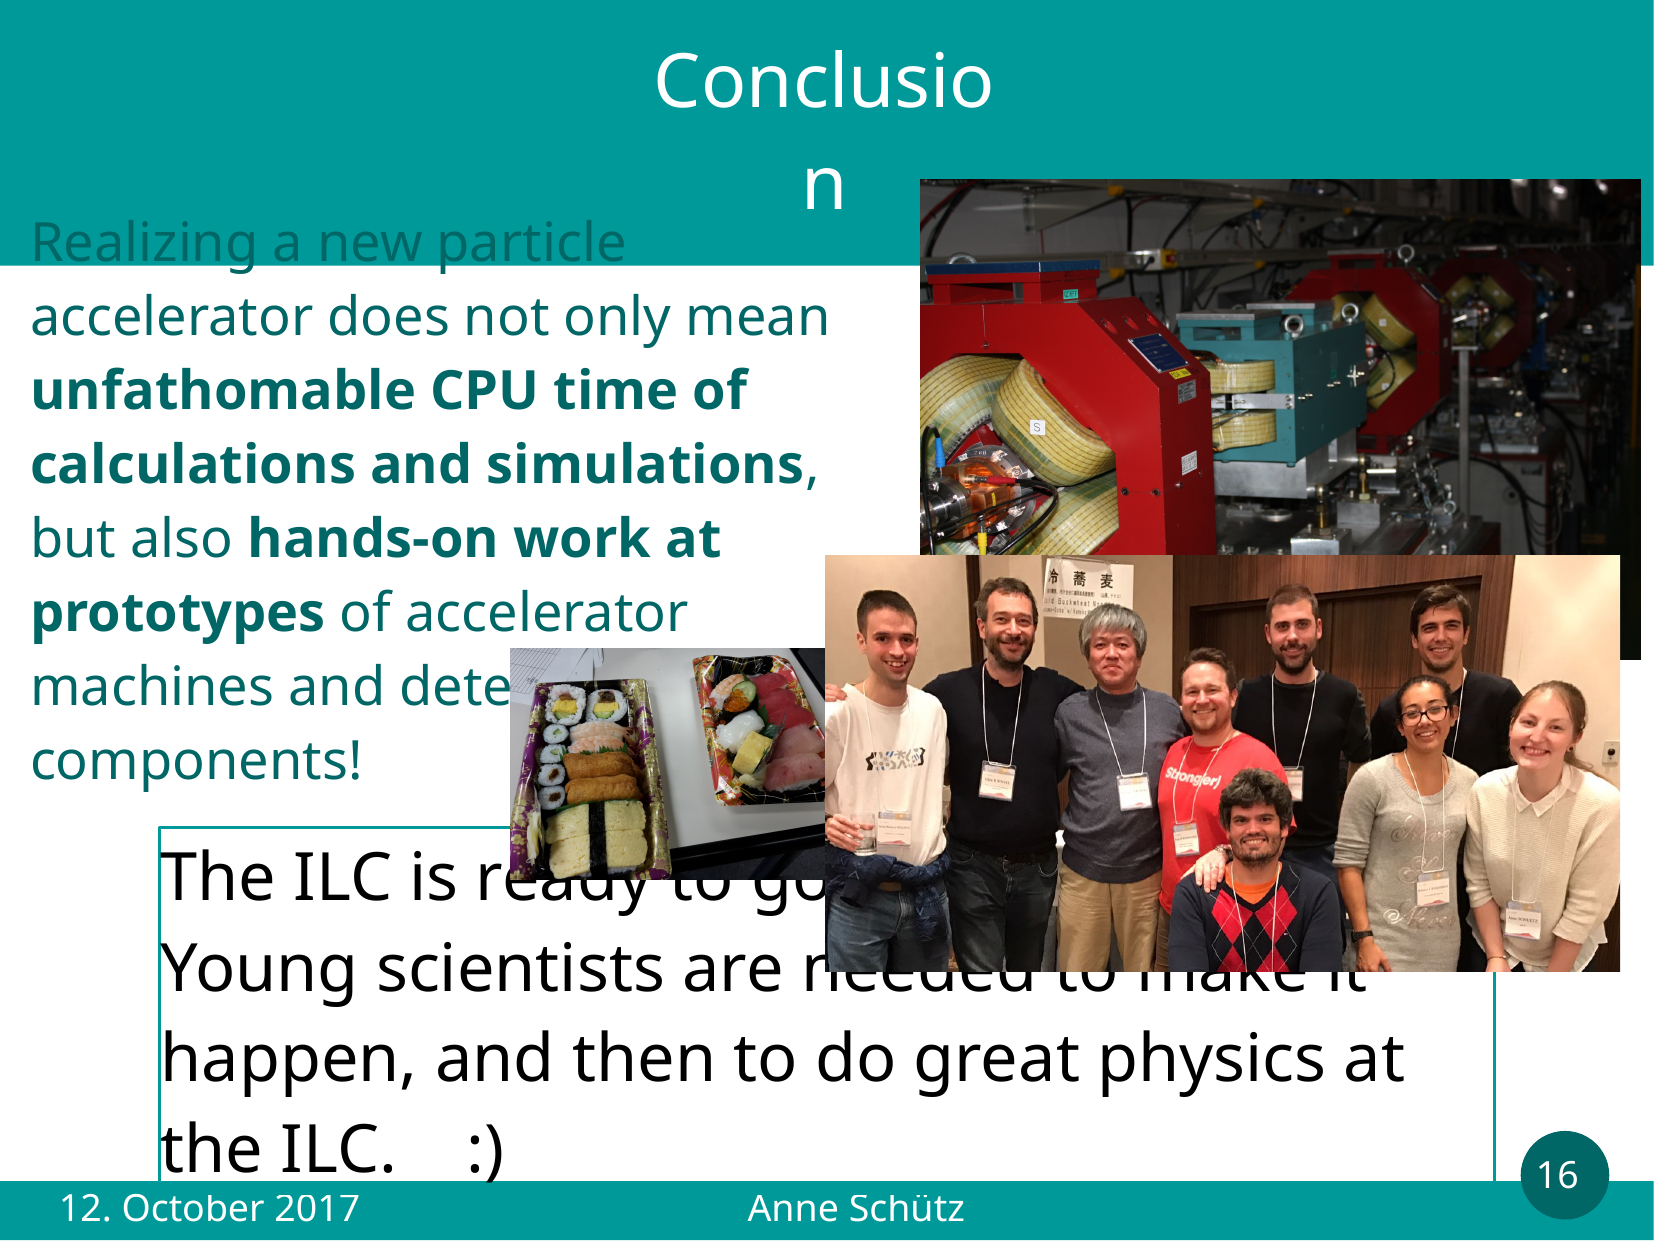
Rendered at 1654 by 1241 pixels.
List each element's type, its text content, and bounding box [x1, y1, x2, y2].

text_box The ILC is ready to go! Young scientists are needed to make it happen, and then to do great physics at the ILC. :) [159, 864, 1495, 1157]
text_box Realizing a new particle accelerator does not only mean unfathomable CPU time of calculations and simulations, but also hands-on work at prototypes of accelerator machines and detector components! [30, 263, 901, 736]
title Conclusion [653, 0, 1000, 292]
picture [510, 179, 1641, 972]
